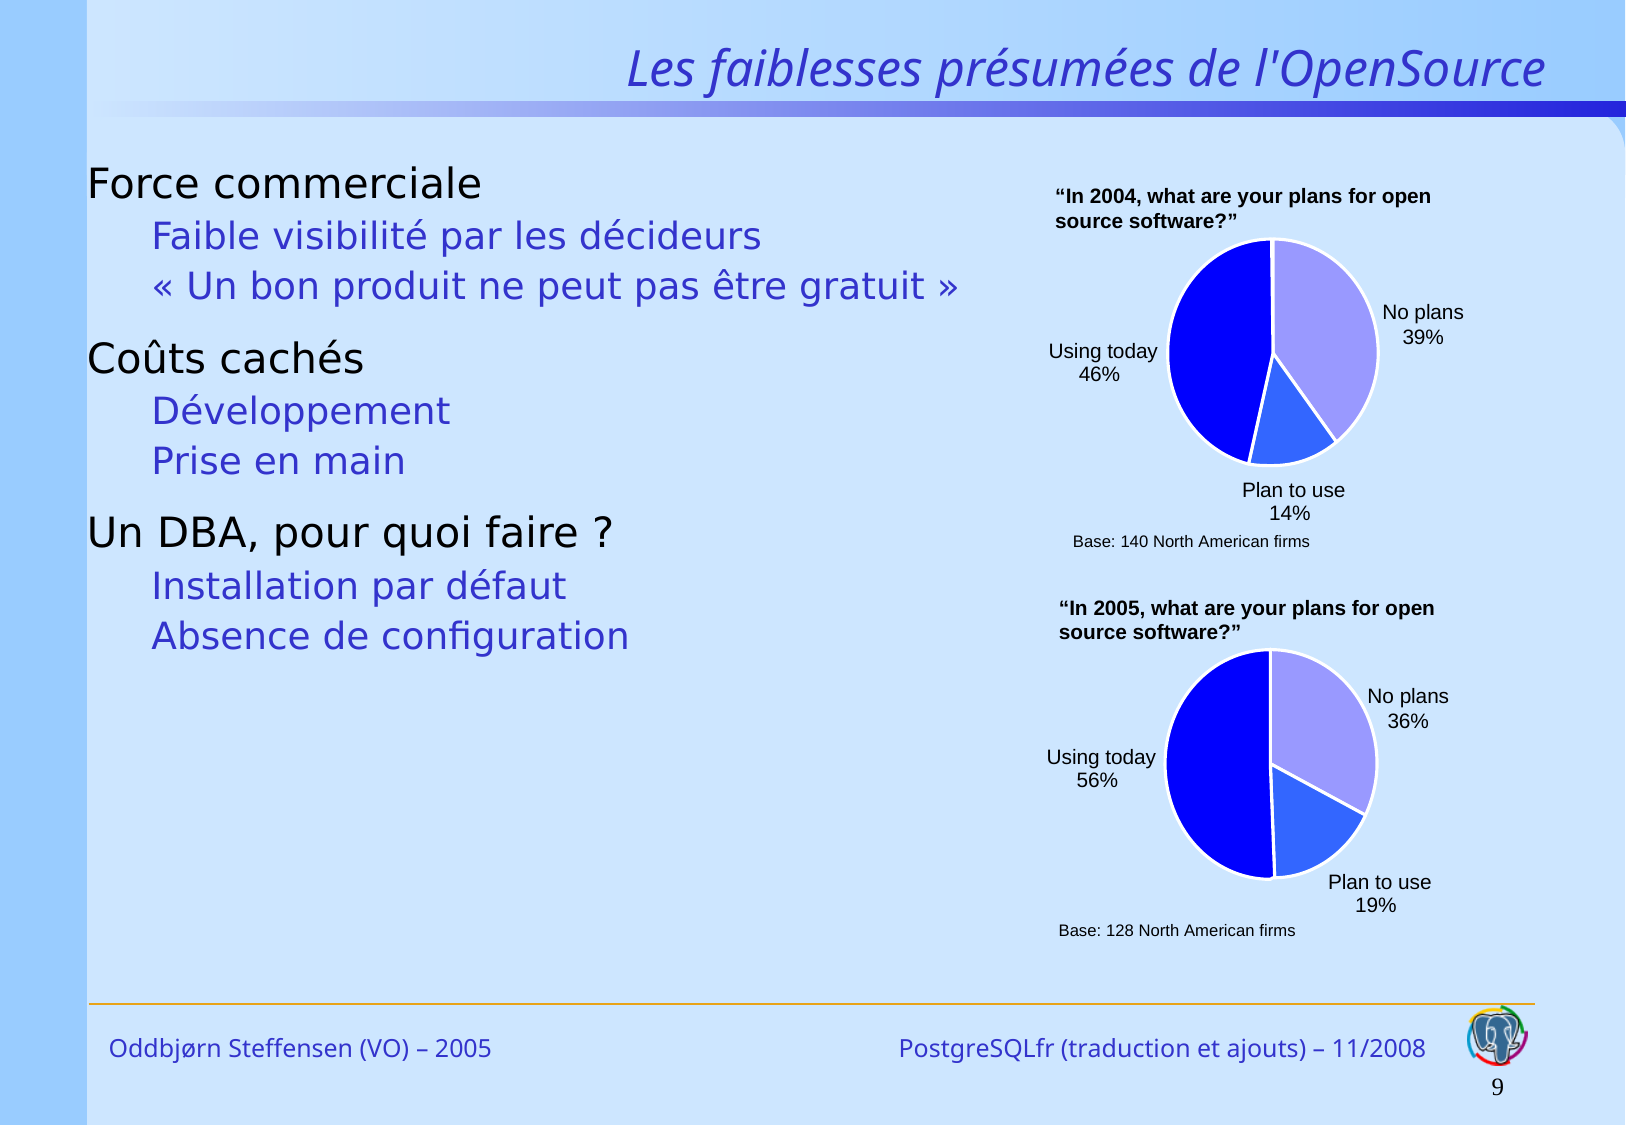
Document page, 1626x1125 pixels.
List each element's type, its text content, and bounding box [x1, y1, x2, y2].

list Force commerciale Faible visibilité par les décideurs « Un bon produit ne peut pas être gratuit » Coûts cachés Développement Prise en main Un DBA, pour quoi faire ? Installation par défaut Absence de configuration [86, 160, 1520, 661]
text_box Base: 128 North American firms [1058, 912, 1411, 949]
text_box [1167, 238, 1379, 466]
text_box Using today [1046, 743, 1162, 769]
title Les faiblesses présumées de l'OpenSource [370, 35, 1548, 99]
text_box Plan to use [1328, 868, 1438, 894]
text_box [1165, 649, 1378, 880]
text_box Plan to use [1242, 476, 1352, 502]
text_box Using today [1048, 337, 1164, 363]
text_box No plans 36% [1367, 682, 1450, 733]
text_box Base: 140 North American firms [1072, 523, 1425, 558]
text_box “In 2004, what are your plans for open source software?” [1055, 182, 1477, 233]
picture [1467, 1005, 1528, 1066]
text_box No plans 39% [1382, 298, 1465, 349]
text_box 19% [1355, 891, 1397, 912]
text_box 14% [1269, 499, 1311, 523]
text_box 46% [1078, 360, 1121, 386]
text_box 56% [1076, 766, 1119, 792]
text_box “In 2005, what are your plans for open source software?” [1058, 594, 1481, 645]
